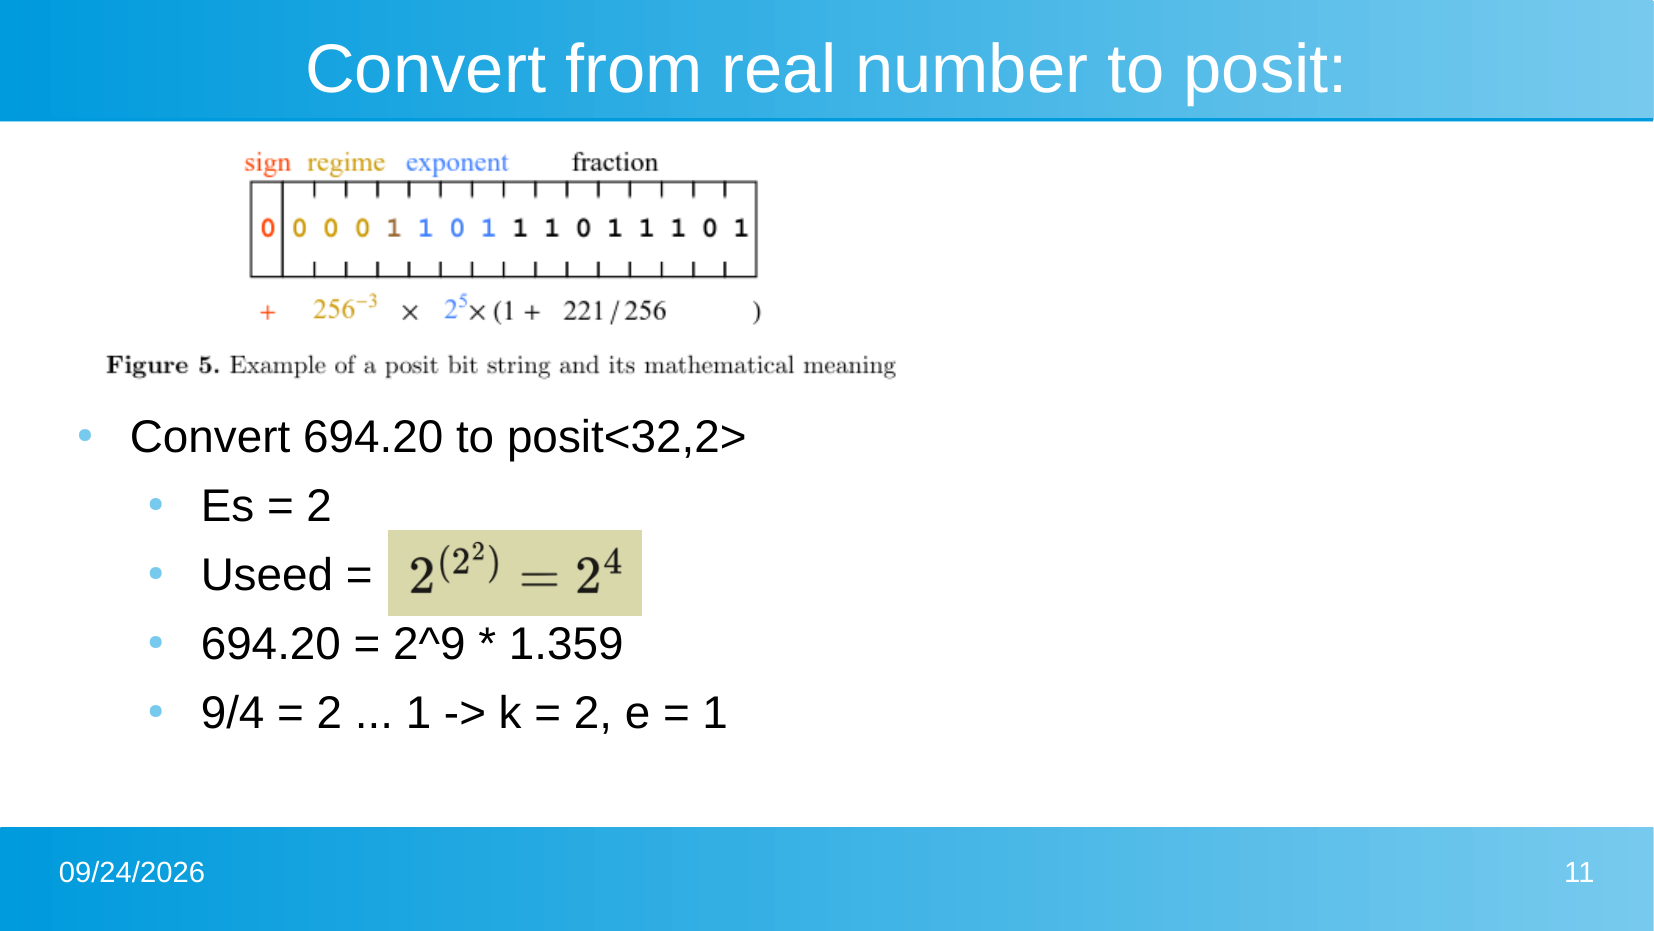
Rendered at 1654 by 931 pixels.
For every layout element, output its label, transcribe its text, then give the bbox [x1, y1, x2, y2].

title Convert from real number to posit: [59, 29, 1595, 108]
list Convert 694.20 to posit<32,2> Es = 2 Useed = 694.20 = 2^9 * 1.359 9/4 = 2 ... 1 -> k = 2, e = 1 [59, 177, 1595, 768]
picture [388, 530, 642, 616]
picture [76, 146, 913, 390]
